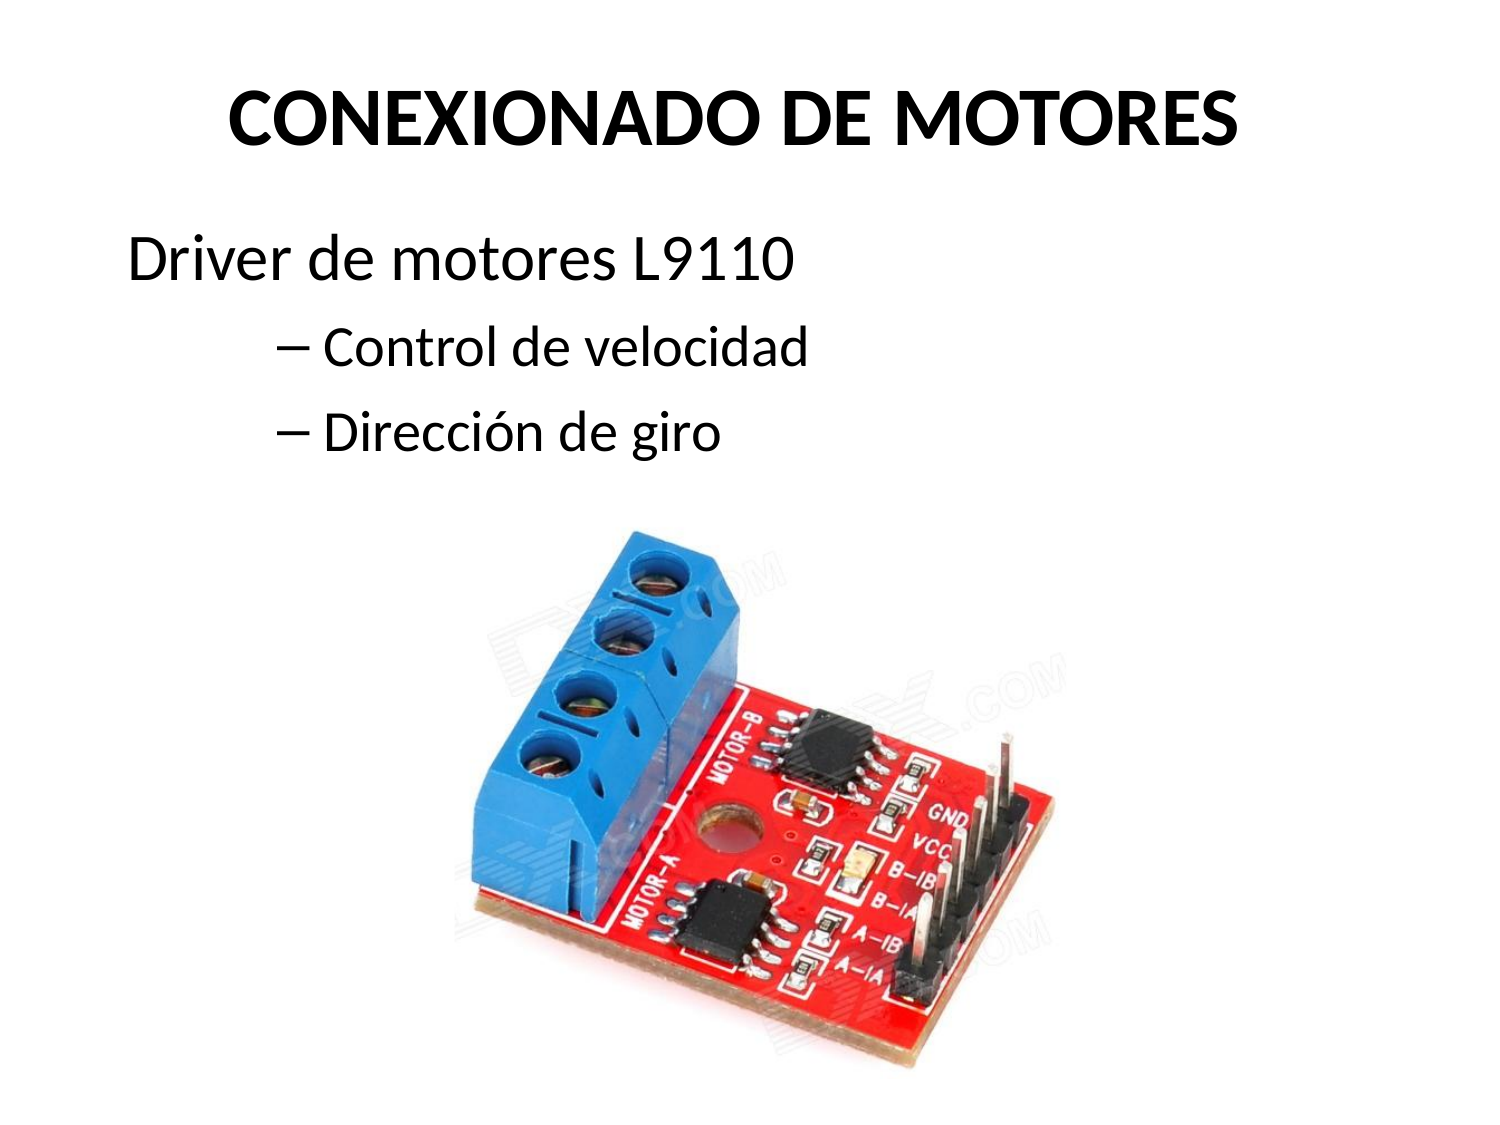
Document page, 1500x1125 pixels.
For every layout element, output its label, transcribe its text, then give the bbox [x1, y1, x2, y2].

text_box Driver de motores L9110 Control de velocidad Dirección de giro [112, 206, 1247, 492]
picture [454, 514, 1067, 1079]
text_box CONEXIONADO DE MOTORES [59, 54, 1410, 171]
